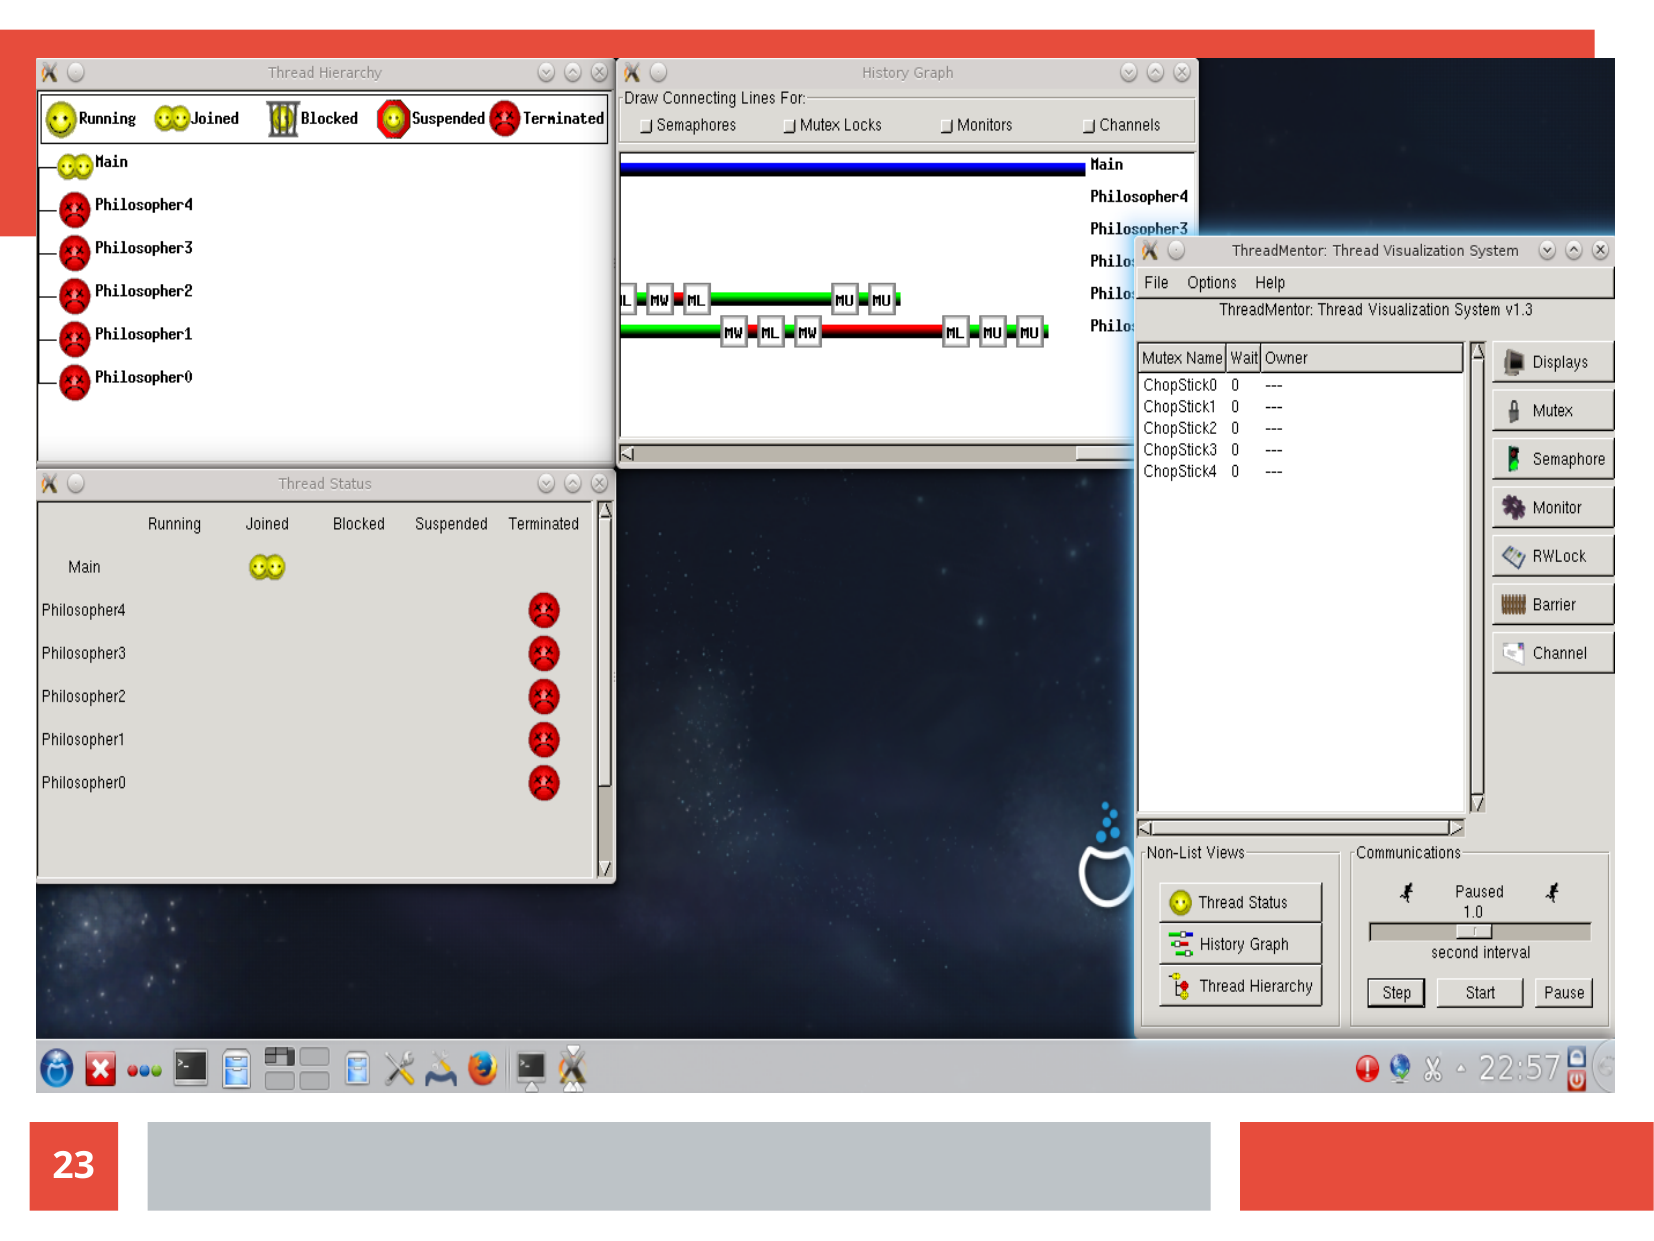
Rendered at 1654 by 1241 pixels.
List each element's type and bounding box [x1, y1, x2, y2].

picture [36, 59, 1615, 1093]
text_box [29, 1122, 119, 1211]
